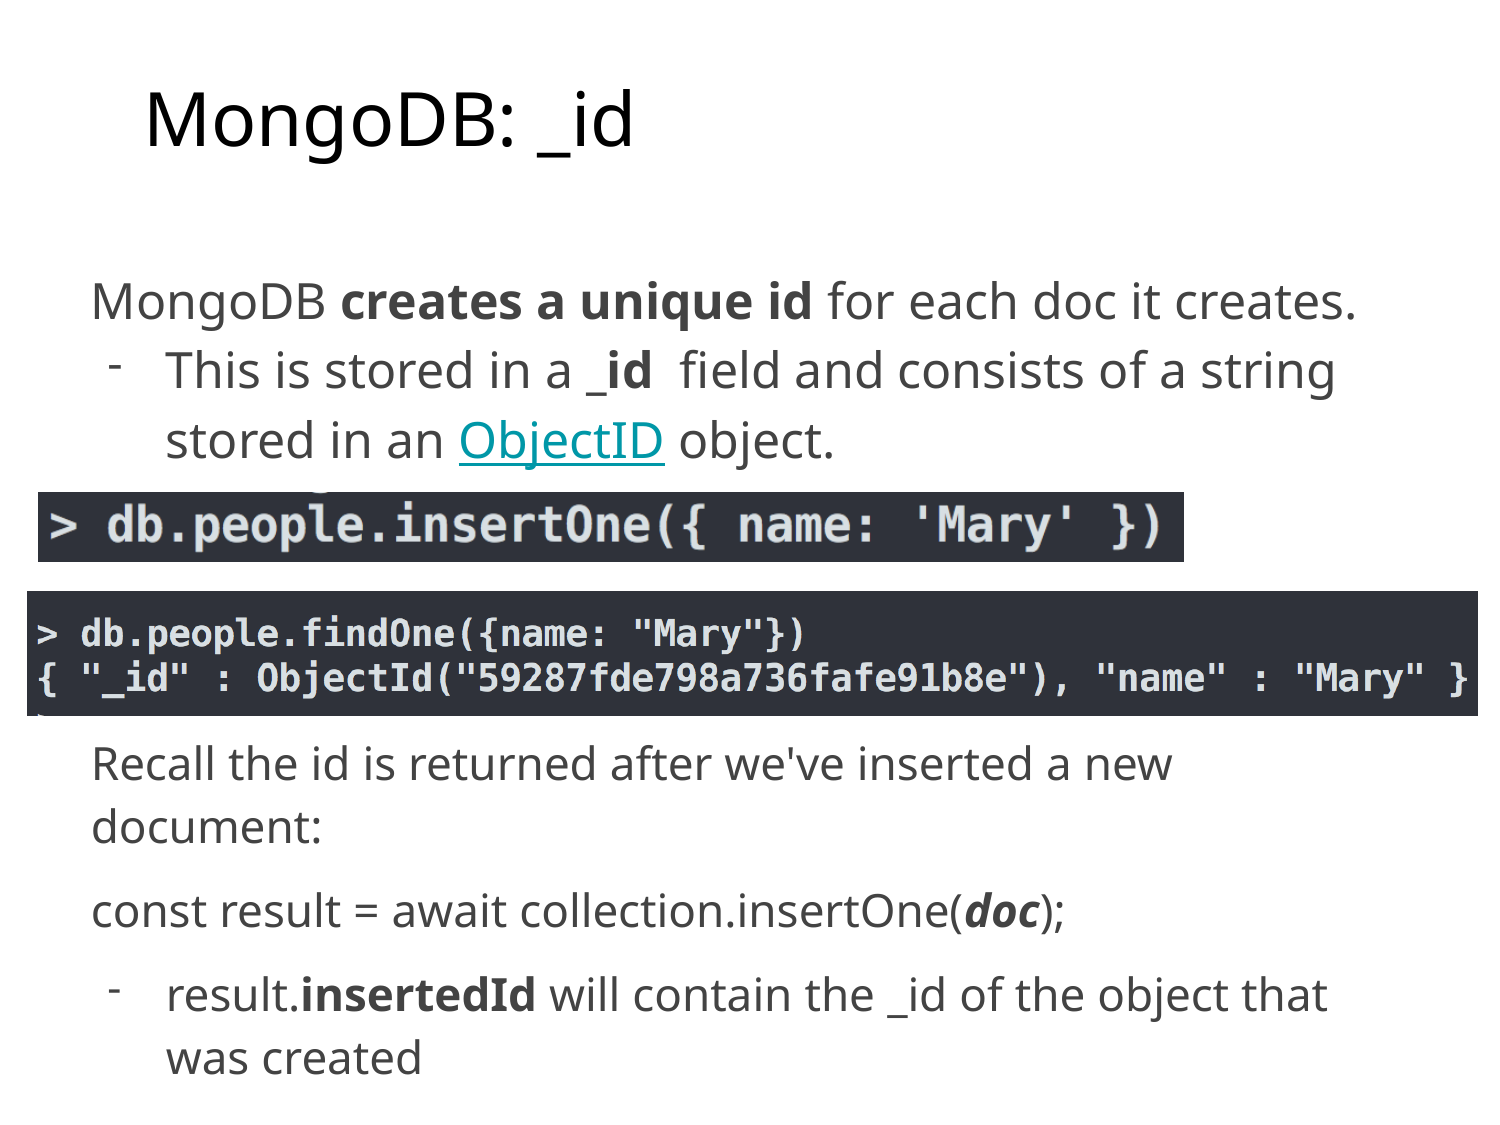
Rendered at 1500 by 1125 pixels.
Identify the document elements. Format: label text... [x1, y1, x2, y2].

list MongoDB creates a unique id for each doc it creates. This is stored in a _id field and consists of a string stored in an ObjectID object. [75, 245, 1425, 401]
text_box Recall the id is returned after we've inserted a new document: const result = await collection.insertOne(doc); result.insertedId will contain the _id of the object that was created [75, 720, 1409, 1090]
title MongoDB: _id [128, 56, 1372, 183]
picture [27, 591, 1478, 716]
picture [38, 492, 1184, 562]
